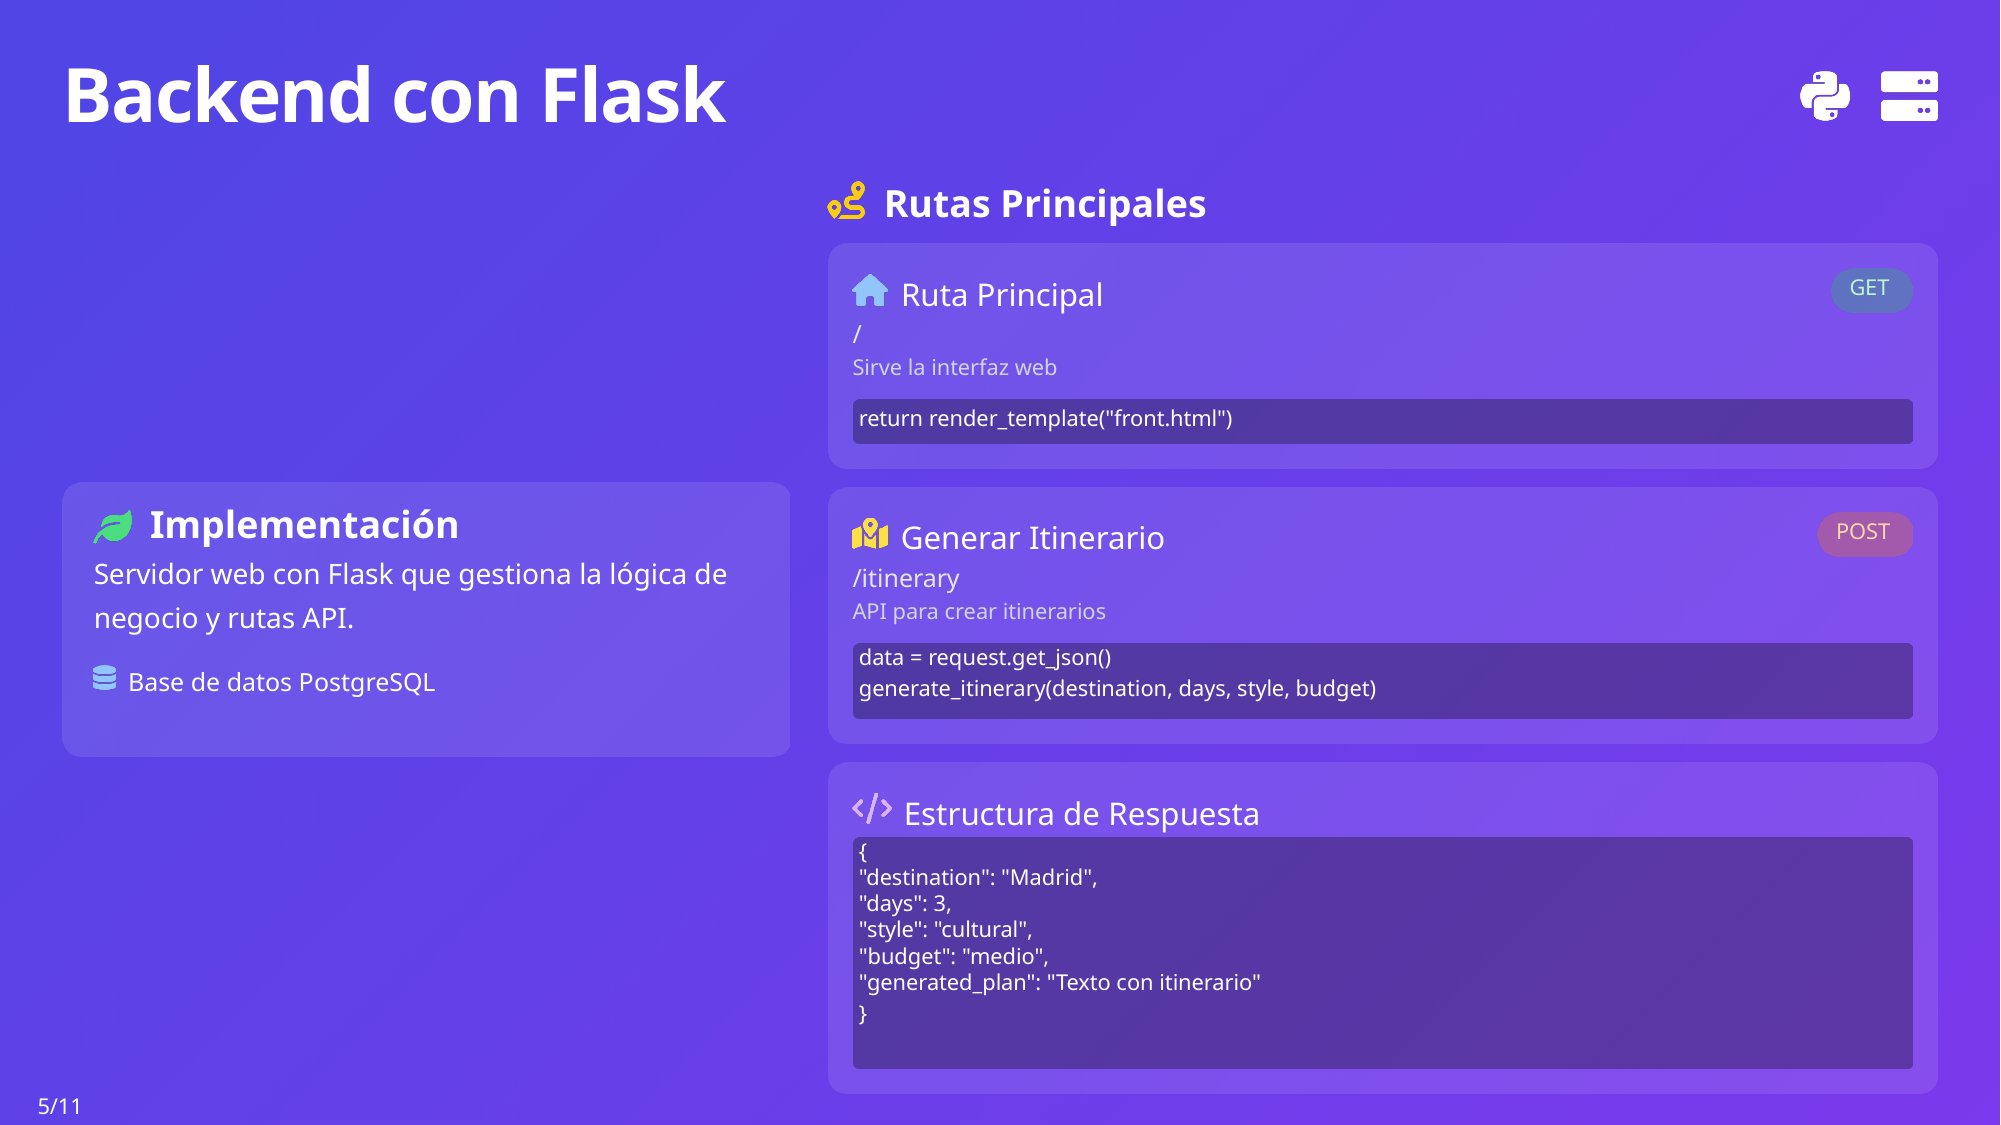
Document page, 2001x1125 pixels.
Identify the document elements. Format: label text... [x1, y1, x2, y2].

text_box /itinerary API para crear itinerarios [852, 562, 1913, 638]
text_box Servidor web con Flask que gestiona la lógica de negocio y rutas API. [93, 546, 759, 635]
text_box Implementación [150, 495, 815, 546]
text_box data = request.get_json() generate_itinerary(destination, days, style, budget) [858, 643, 1919, 719]
text_box Generar Itinerario [900, 512, 1294, 557]
text_box GET [1849, 268, 1932, 313]
text_box Ruta Principal [900, 268, 1217, 313]
text_box / Sirve la interfaz web [852, 318, 1913, 394]
text_box return render_template("front.html") [858, 399, 1919, 444]
text_box 5/11 [37, 1087, 97, 1119]
text_box Rutas Principales [883, 174, 1994, 225]
text_box { "destination": "Madrid", "days": 3, "style": "cultural", "budget": "medio", "generated_plan": "Texto con itinerario" } [858, 837, 1919, 1069]
text_box Estructura de Respuesta [904, 787, 1427, 832]
picture [0, 0, 2000, 1125]
text_box Base de datos PostgreSQL [128, 658, 522, 697]
text_box Backend con Flask [62, 62, 963, 138]
text_box POST [1836, 512, 1951, 557]
